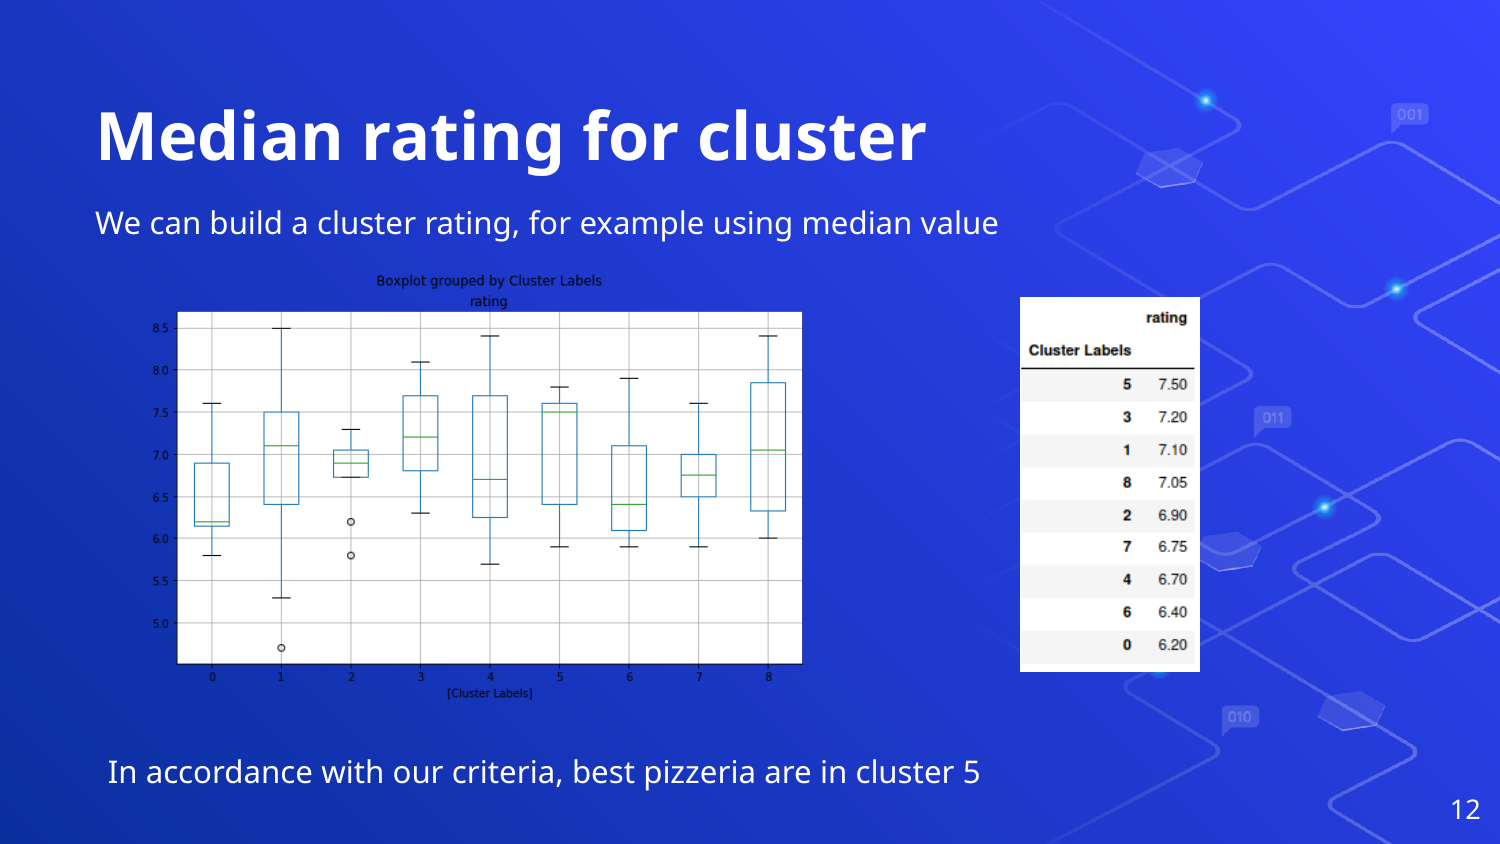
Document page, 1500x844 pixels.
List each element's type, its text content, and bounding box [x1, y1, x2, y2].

text_box <number> [1391, 779, 1481, 844]
text_box Median rating for cluster [95, 33, 1082, 175]
text_box In accordance with our criteria, best pizzeria are in cluster 5 [93, 744, 1354, 796]
text_box We can build a cluster rating, for example using median value [95, 198, 1425, 255]
picture [0, 0, 1500, 844]
